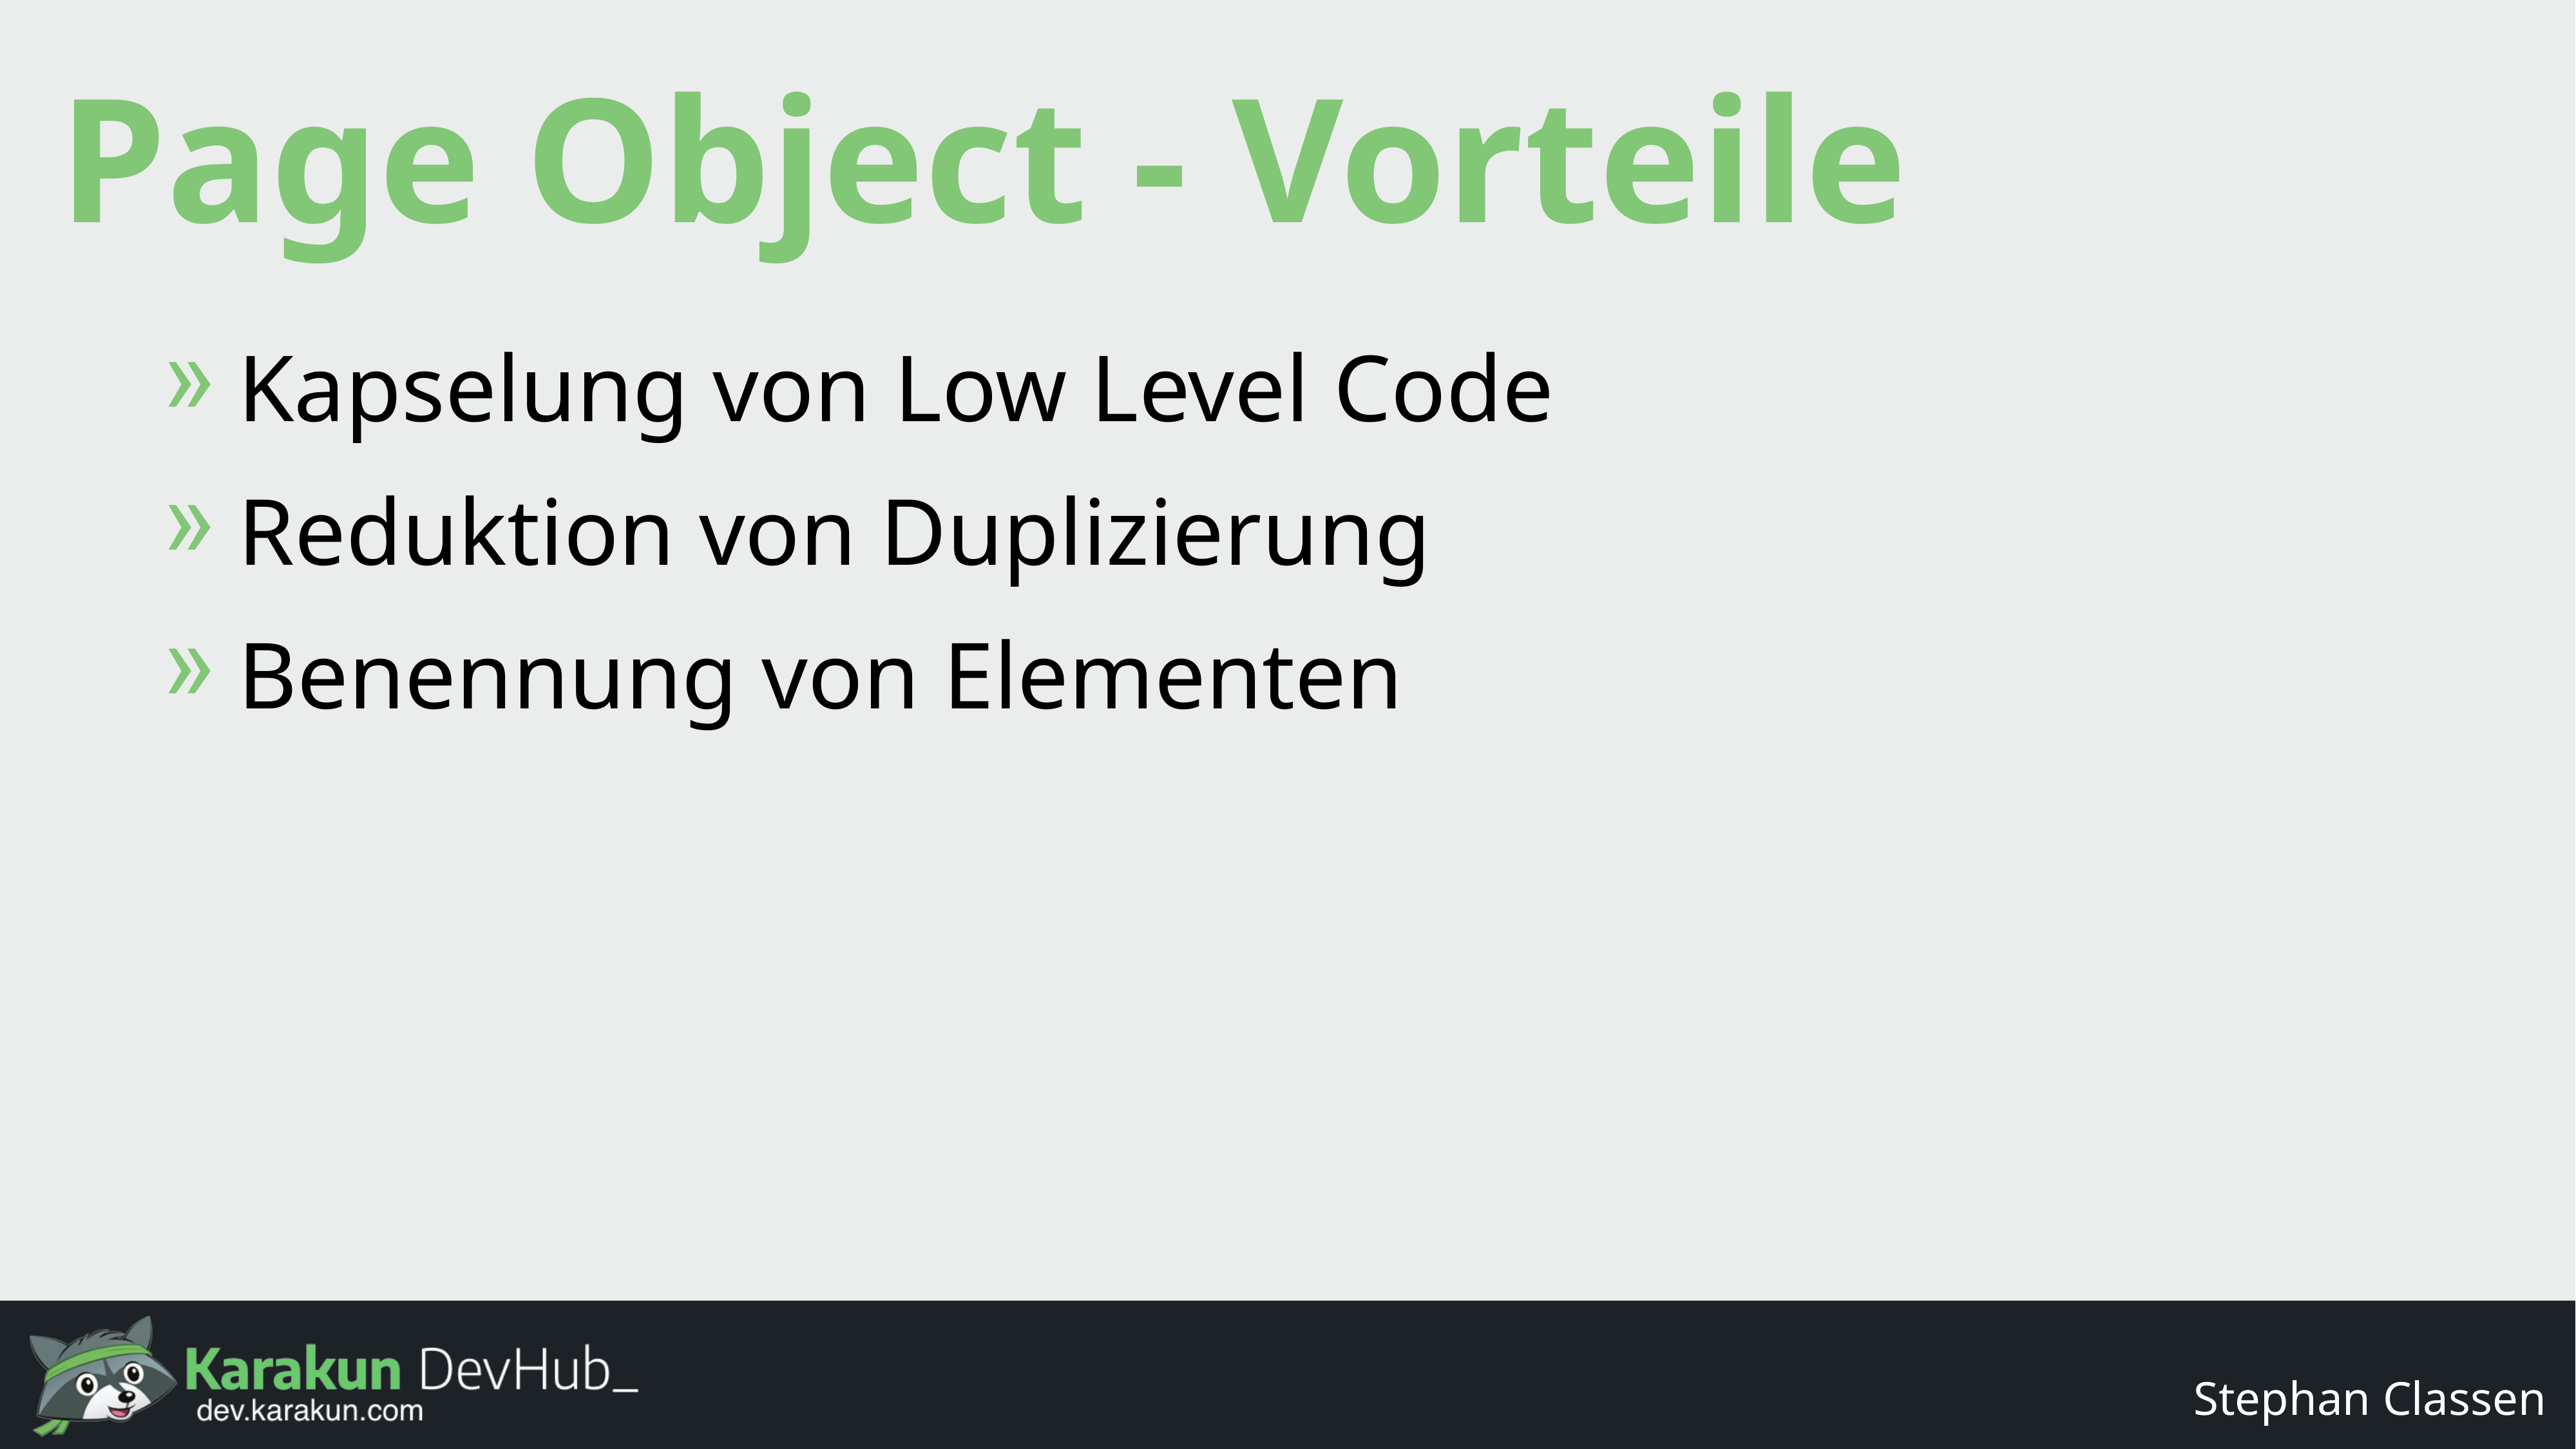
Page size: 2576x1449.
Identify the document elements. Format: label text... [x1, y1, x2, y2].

text_box [0, 1300, 2575, 1449]
text_box Stephan Classen [1795, 1361, 2557, 1434]
text_box Page Object - Vorteile [49, 34, 2523, 259]
text_box Kapselung von Low Level Code Reduktion von Duplizierung Benennung von Elementen [152, 319, 2496, 1233]
picture [30, 1316, 647, 1437]
